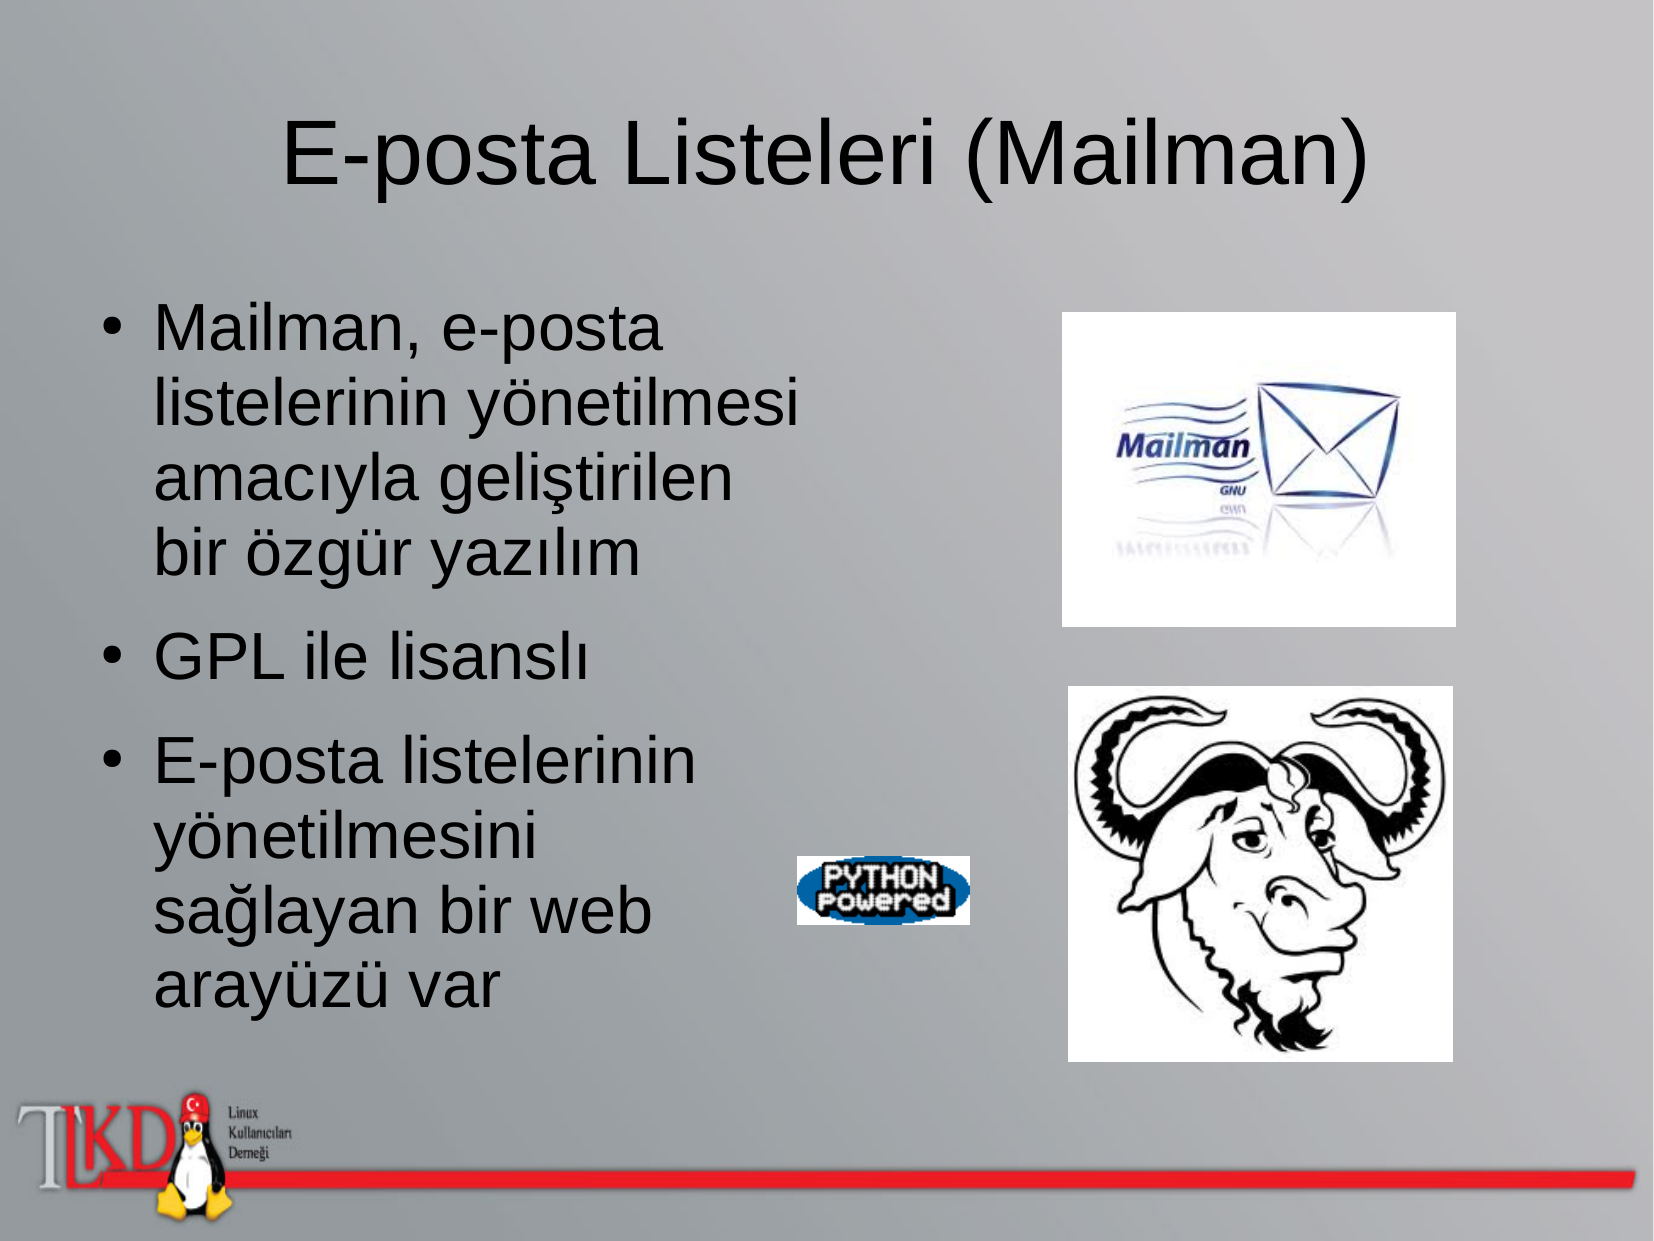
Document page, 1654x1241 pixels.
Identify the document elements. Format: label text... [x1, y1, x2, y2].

title E-posta Listeleri (Mailman) [82, 49, 1571, 257]
picture [0, 0, 1654, 1241]
list Mailman, e-posta listelerinin yönetilmesi amacıyla geliştirilen bir özgür yazılım GPL ile lisanslı E-posta listelerinin yönetilmesini sağlayan bir web arayüzü var [82, 290, 809, 1109]
